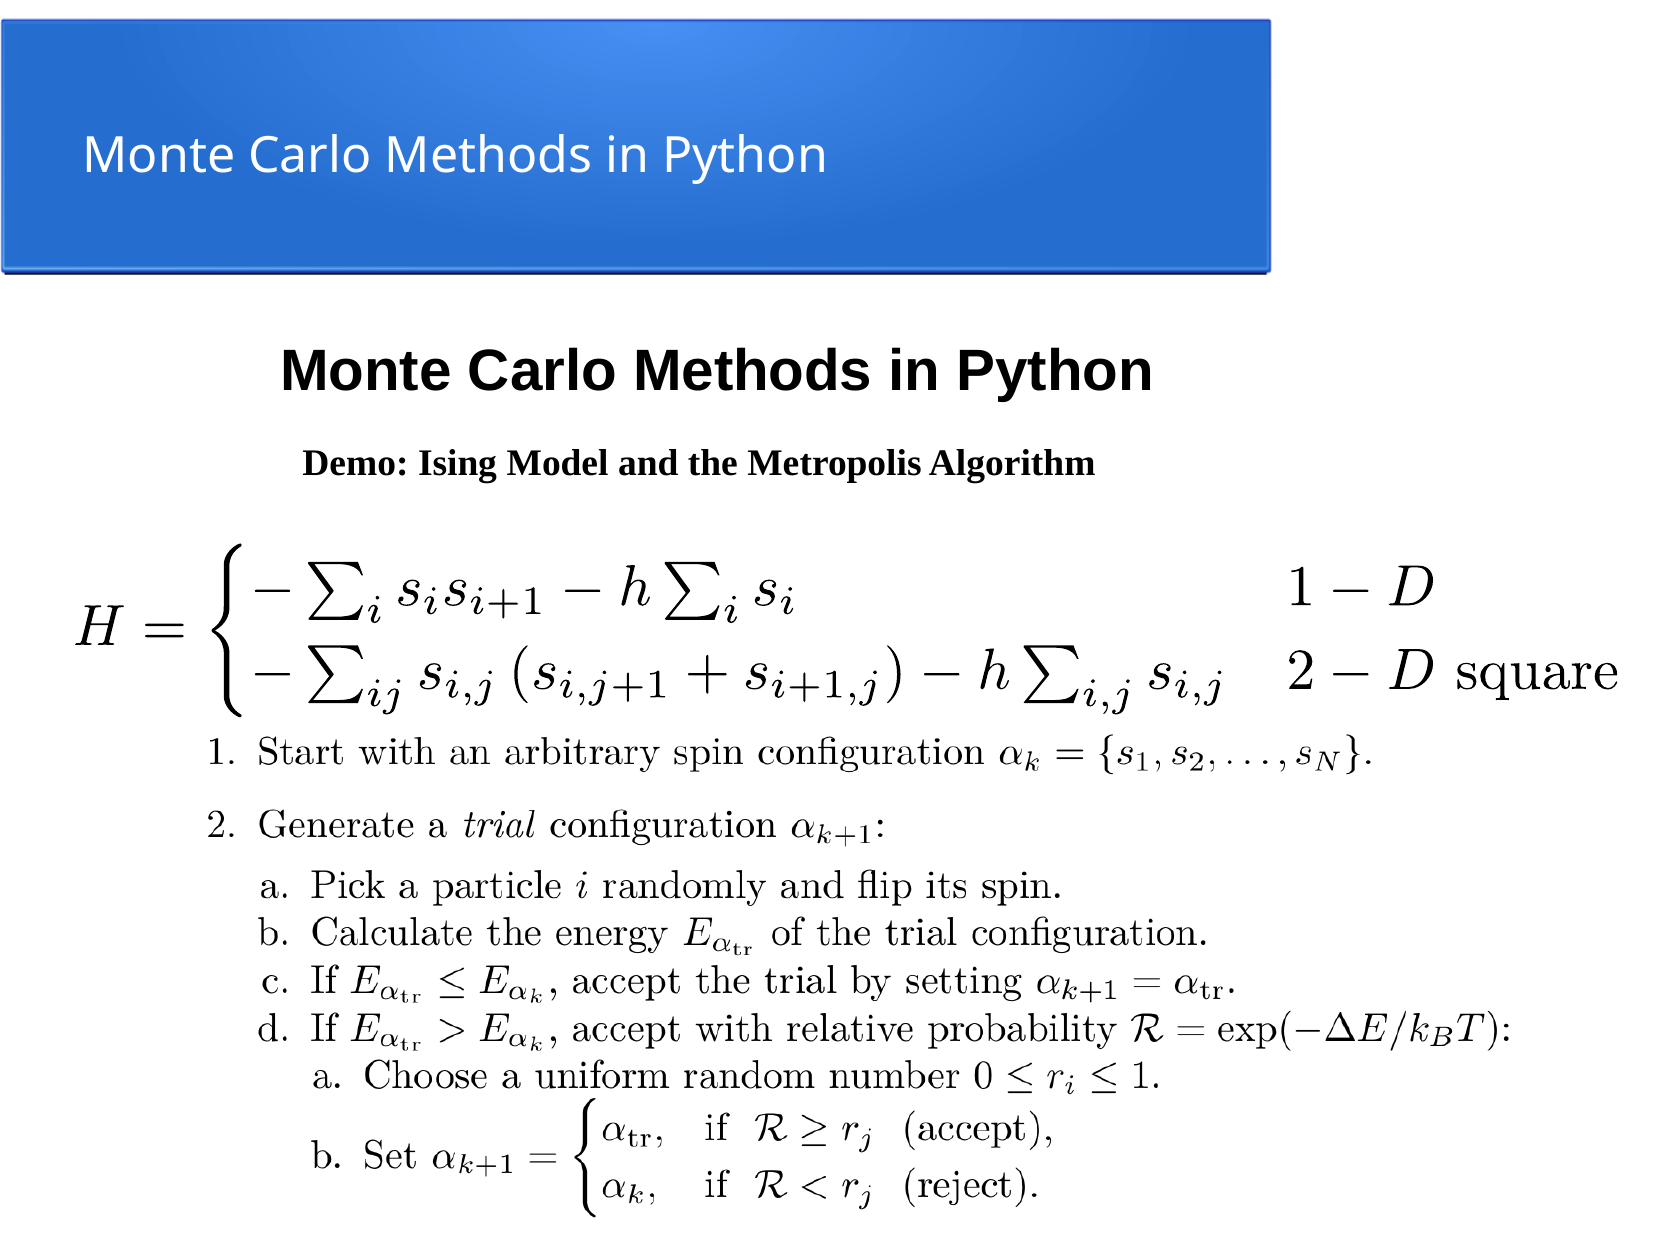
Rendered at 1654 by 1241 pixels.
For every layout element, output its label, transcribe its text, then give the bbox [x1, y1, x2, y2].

text_box [772, 679, 785, 698]
text_box [1571, 663, 1592, 689]
text_box [444, 579, 467, 606]
text_box [474, 679, 491, 706]
text_box [1543, 662, 1570, 690]
text_box Monte Carlo Methods in Python [265, 324, 1397, 405]
text_box [514, 645, 528, 704]
text_box [382, 688, 399, 715]
text_box [826, 670, 842, 698]
text_box [664, 561, 720, 620]
text_box [745, 663, 768, 690]
text_box [1203, 679, 1220, 706]
text_box [398, 579, 420, 606]
text_box [886, 645, 901, 704]
text_box [780, 596, 794, 615]
text_box [724, 604, 737, 624]
text_box [74, 605, 124, 645]
text_box [419, 663, 442, 690]
text_box [445, 679, 459, 698]
text_box [534, 663, 556, 690]
text_box [145, 634, 184, 638]
text_box [1083, 688, 1096, 707]
text_box [621, 565, 650, 606]
text_box [849, 692, 856, 706]
text_box [308, 561, 364, 620]
text_box [368, 688, 381, 707]
text_box [1291, 566, 1311, 606]
text_box [1457, 662, 1477, 690]
text_box [650, 670, 666, 698]
text_box [789, 672, 820, 703]
text_box [1102, 701, 1108, 714]
text_box [560, 679, 573, 698]
text_box [1388, 565, 1434, 606]
text_box [612, 672, 643, 703]
text_box [1149, 663, 1171, 690]
text_box [488, 588, 519, 619]
text_box [1175, 679, 1188, 698]
picture [206, 722, 1525, 1236]
text_box [1510, 663, 1541, 690]
picture [0, 17, 1275, 281]
text_box [308, 645, 364, 704]
text_box [424, 596, 437, 615]
text_box [1111, 688, 1129, 715]
text_box [1388, 649, 1434, 689]
text_box [579, 692, 585, 706]
text_box [211, 543, 242, 718]
text_box [465, 692, 471, 706]
text_box [525, 587, 541, 614]
text_box [470, 596, 484, 615]
text_box [687, 654, 727, 694]
text_box [1289, 650, 1313, 689]
text_box [588, 679, 605, 706]
text_box [859, 679, 876, 706]
text_box Demo: Ising Model and the Metropolis Algorithm [90, 437, 1571, 1113]
text_box [145, 623, 184, 627]
text_box [754, 579, 777, 606]
text_box [1023, 645, 1079, 704]
text_box [368, 604, 381, 624]
text_box [1480, 663, 1509, 701]
text_box [1594, 662, 1618, 690]
text_box [1194, 692, 1200, 706]
text_box Monte Carlo Methods in Python [82, 49, 1571, 257]
text_box [980, 648, 1009, 690]
